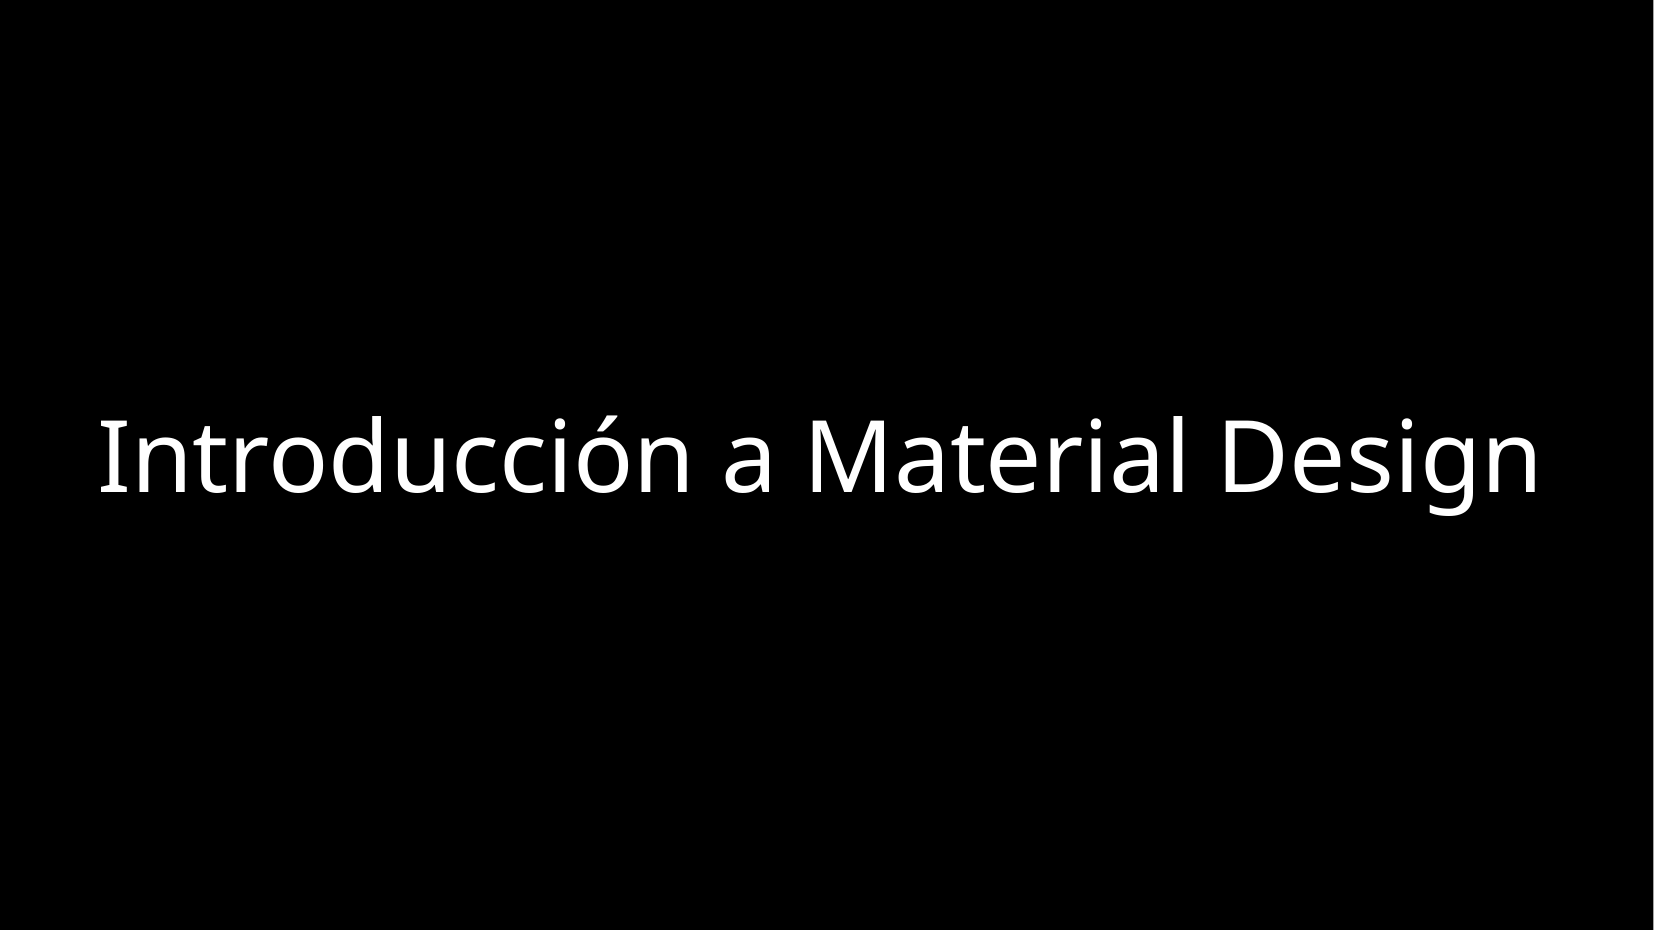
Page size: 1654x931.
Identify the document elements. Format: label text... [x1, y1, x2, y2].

title Introducción a Material Design [76, 376, 1565, 532]
